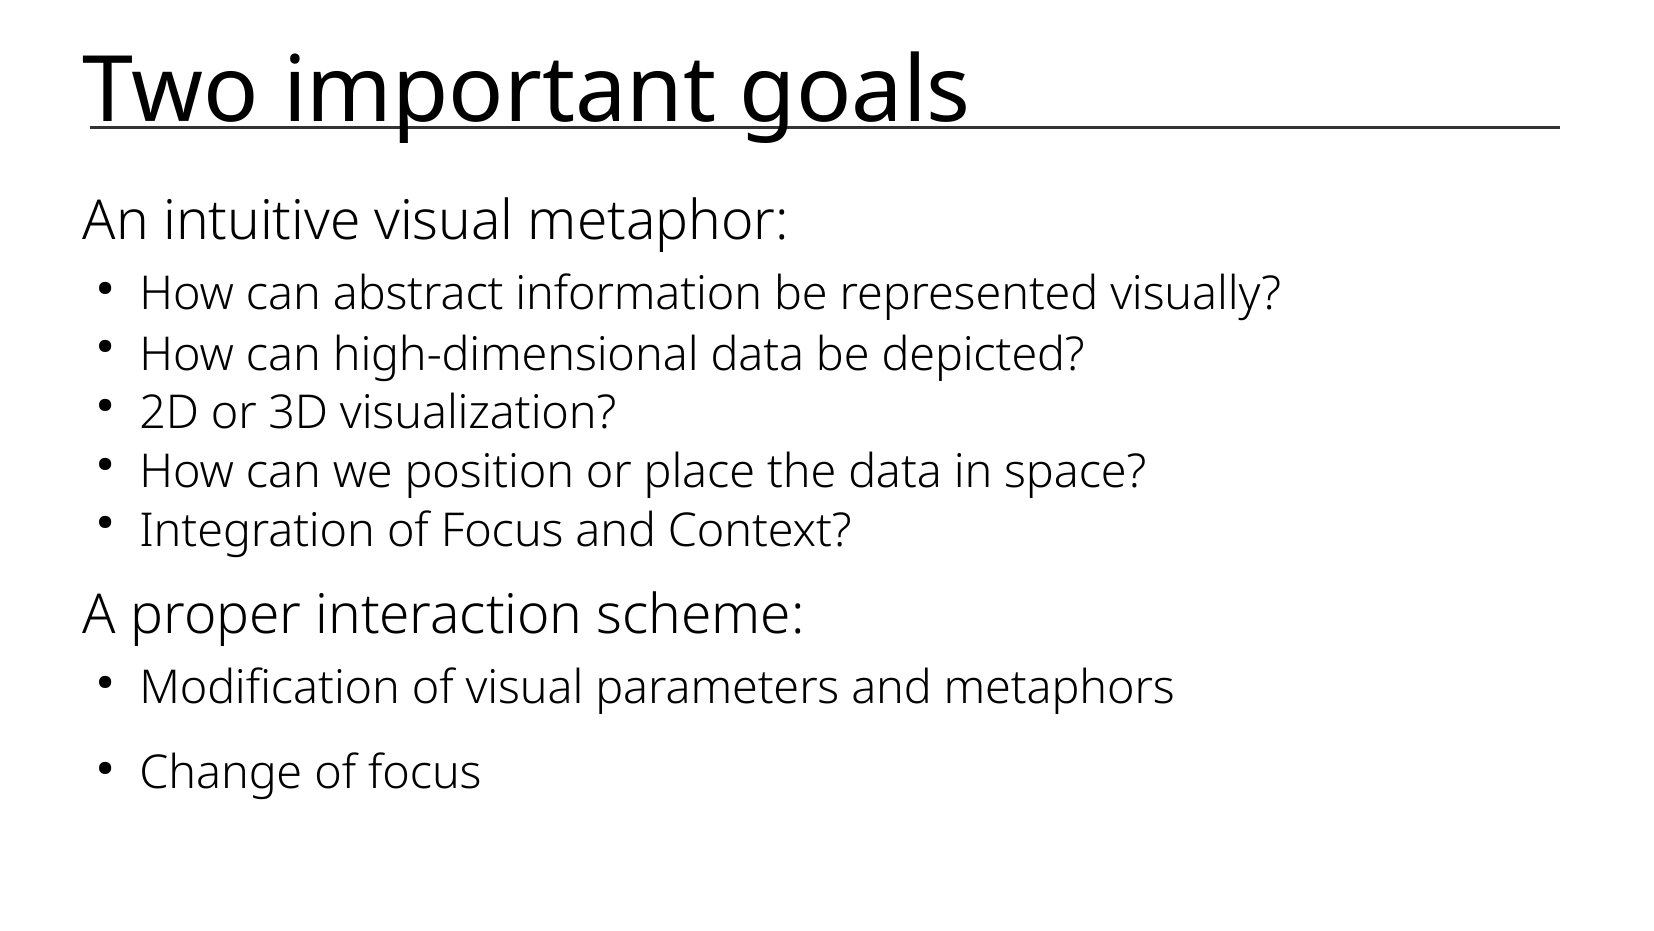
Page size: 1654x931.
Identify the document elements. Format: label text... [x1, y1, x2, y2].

list An intuitive visual metaphor: How can abstract information be represented visually? How can high-dimensional data be depicted? 2D or 3D visualization? How can we position or place the data in space? Integration of Focus and Context? A proper interaction scheme: Modification of visual parameters and metaphors Change of focus [82, 195, 1571, 811]
title Two important goals [82, 32, 1571, 140]
